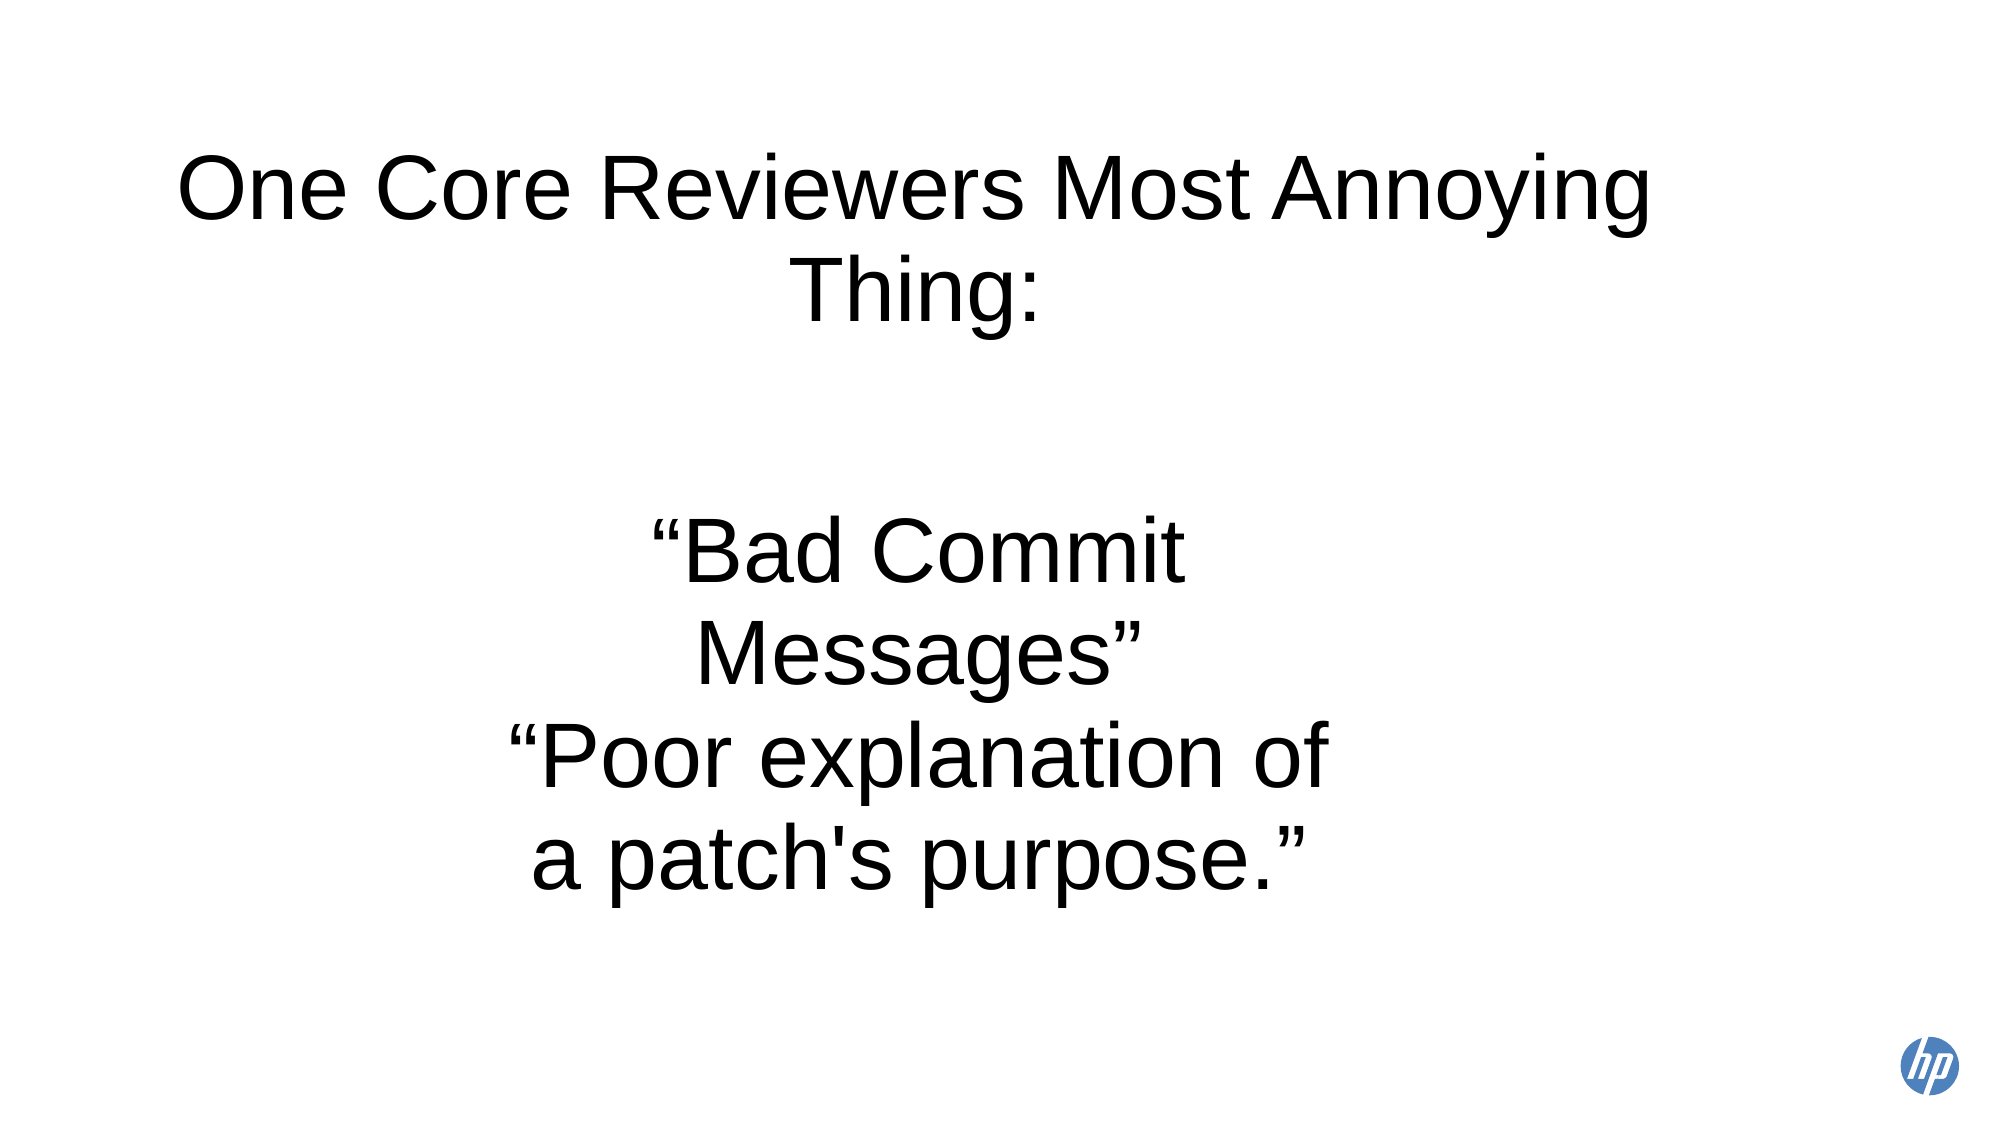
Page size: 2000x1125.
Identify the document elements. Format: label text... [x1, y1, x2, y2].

subtitle “Bad Commit Messages” “Poor explanation of a patch's purpose.” [480, 377, 1359, 1031]
title One Core Reviewers Most Annoying Thing: [165, 111, 1666, 367]
